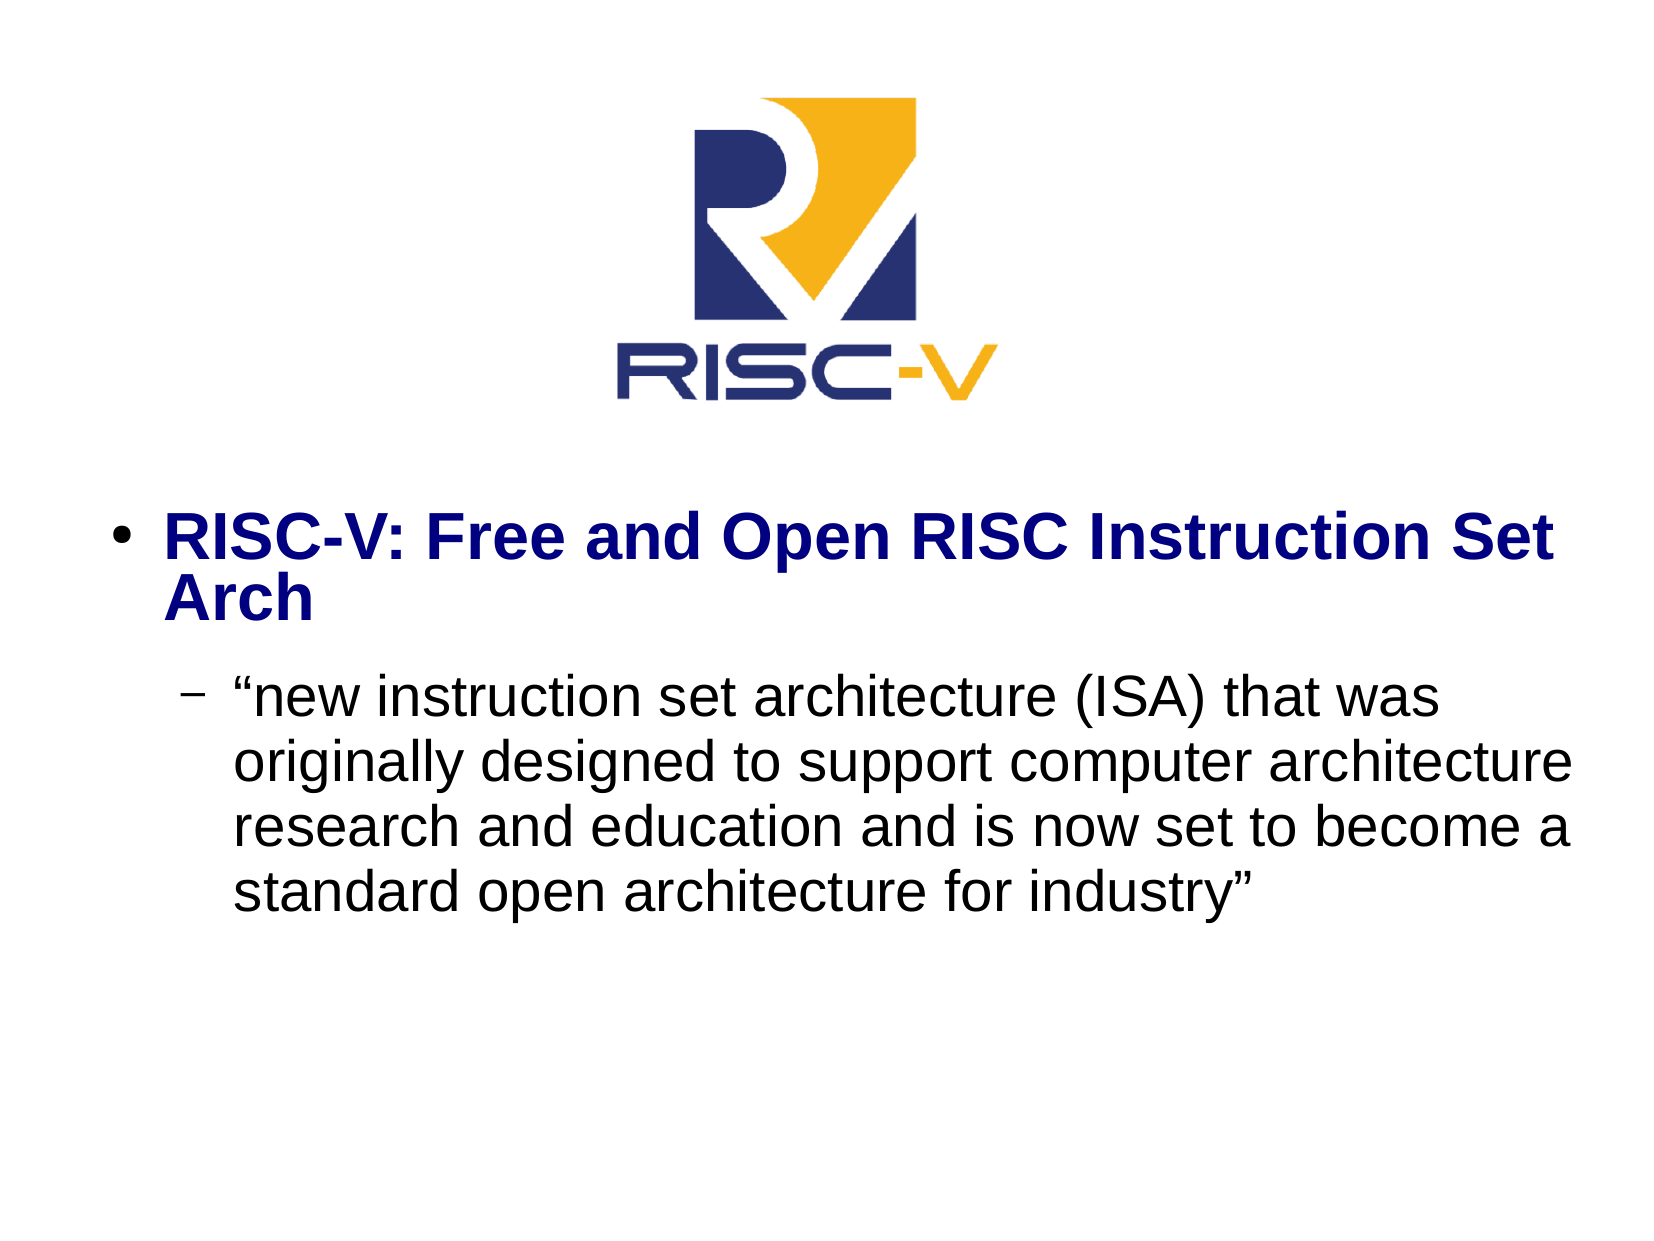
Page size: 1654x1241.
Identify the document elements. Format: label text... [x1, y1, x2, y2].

picture [600, 46, 1008, 455]
list RISC-V: Free and Open RISC Instruction Set Arch “new instruction set architecture (ISA) that was originally designed to support computer architecture research and education and is now set to become a standard open architecture for industry” [92, 290, 1621, 996]
